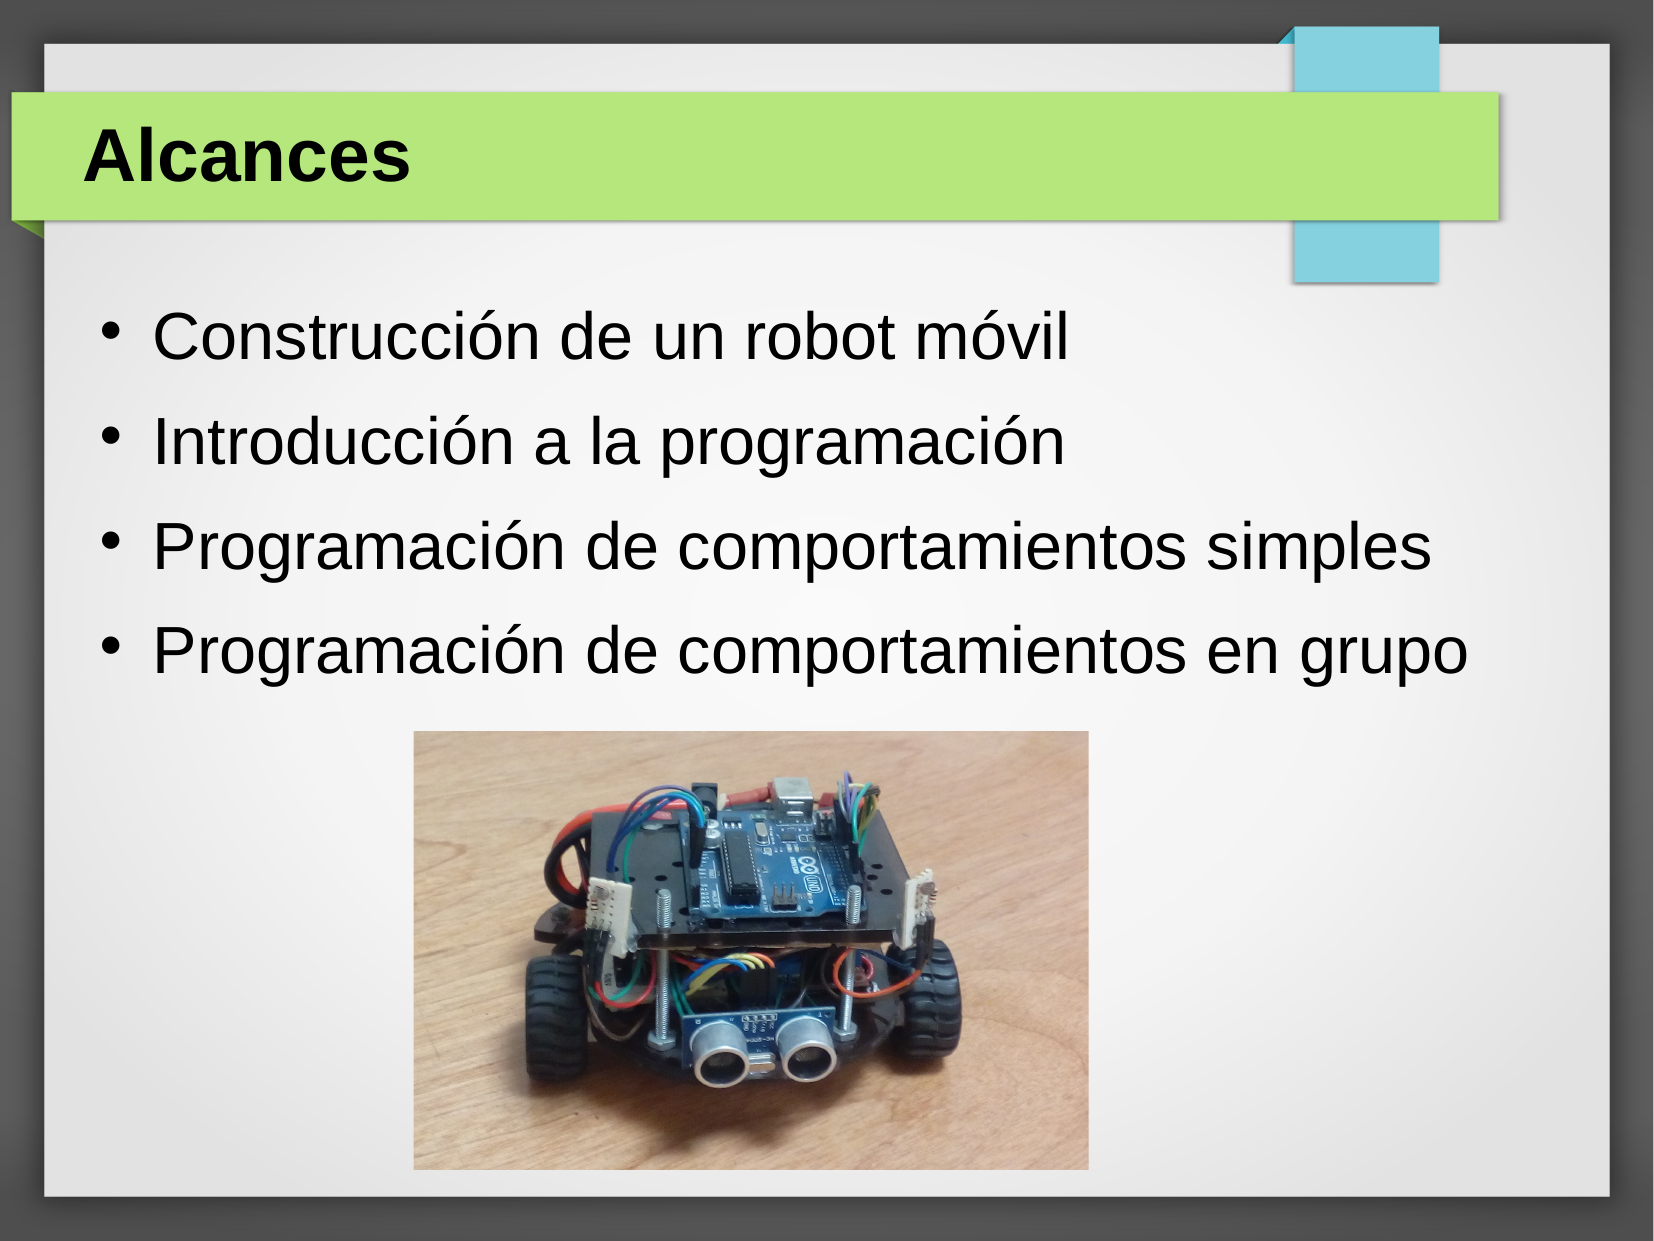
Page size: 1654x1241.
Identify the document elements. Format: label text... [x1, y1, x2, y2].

picture [0, 0, 1654, 1241]
title Alcances [82, 94, 1264, 213]
list Construcción de un robot móvil Introducción a la programación Programación de comportamientos simples Programación de comportamientos en grupo [82, 295, 1571, 1015]
